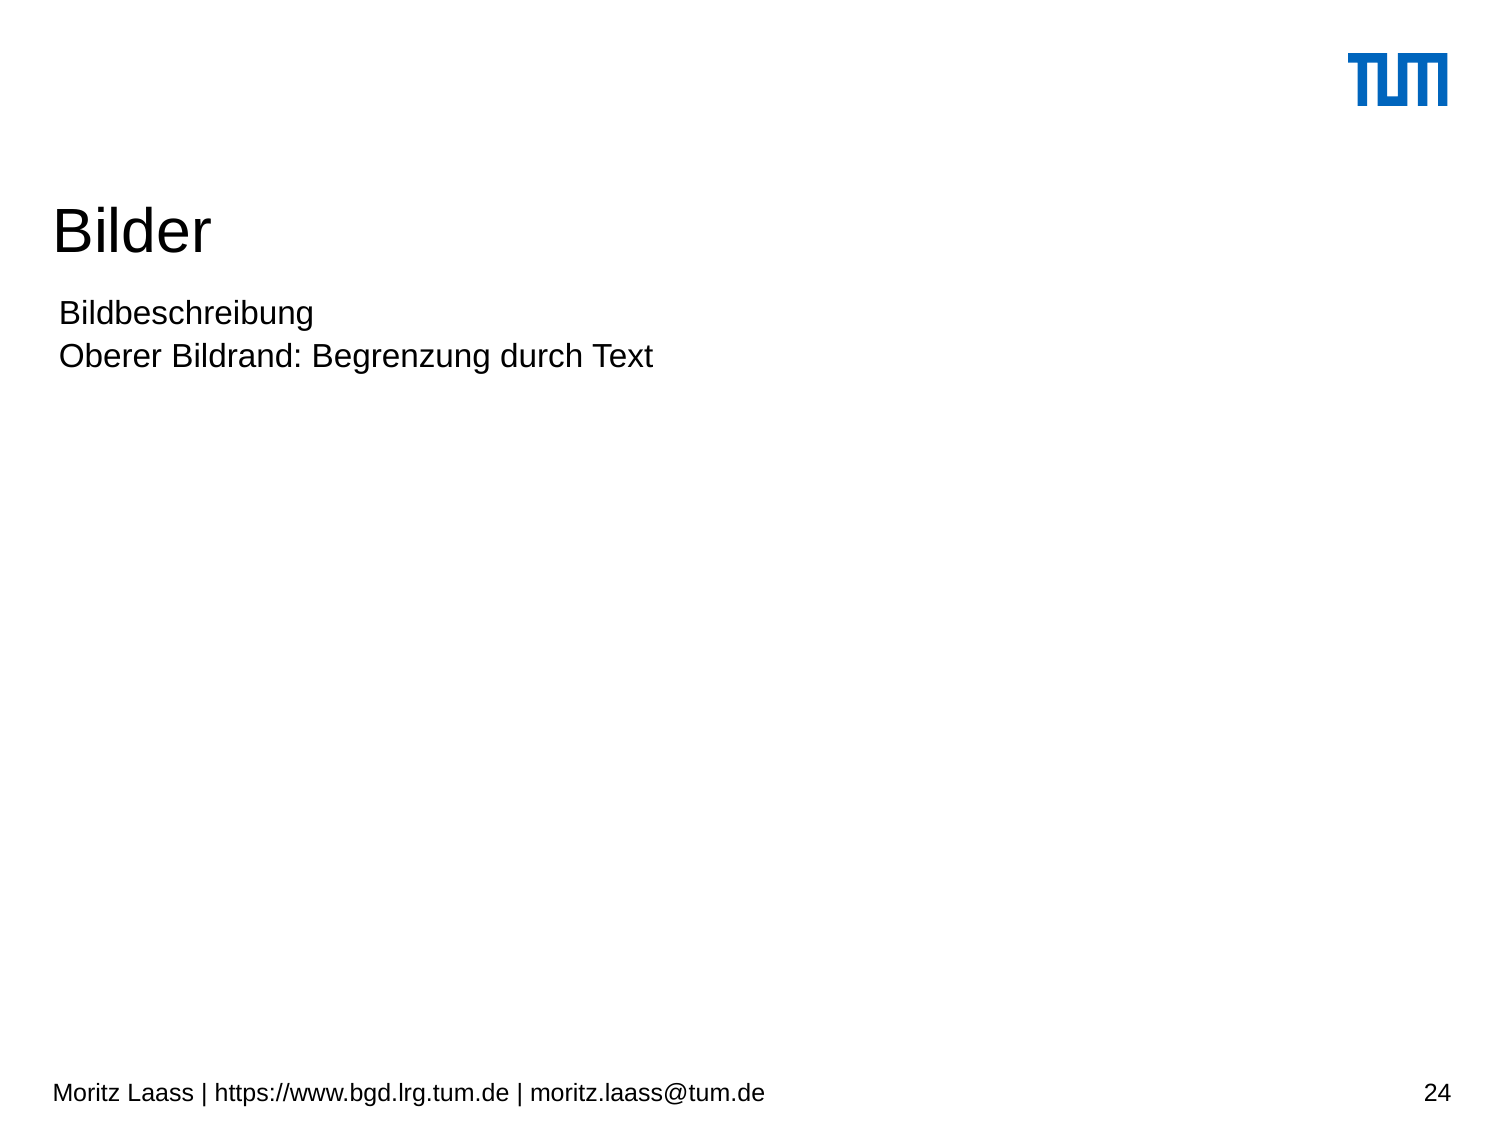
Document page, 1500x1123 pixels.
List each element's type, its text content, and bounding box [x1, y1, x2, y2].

title Bilder [52, 195, 1453, 266]
list Bildbeschreibung Oberer Bildrand: Begrenzung durch Text [59, 289, 1465, 402]
